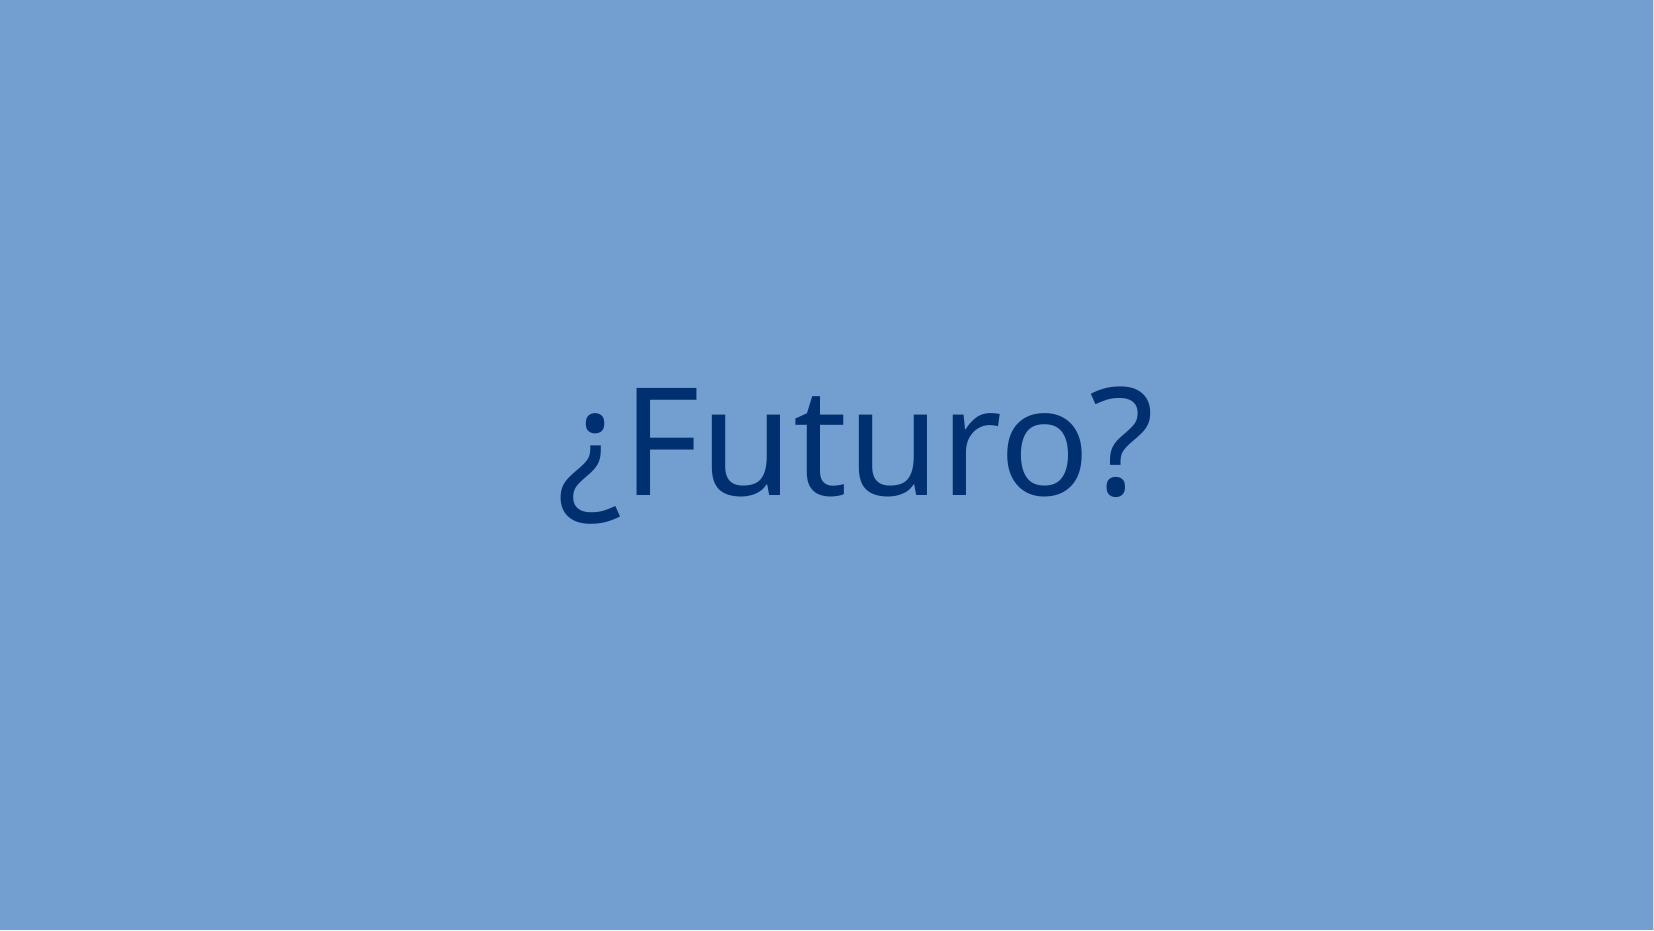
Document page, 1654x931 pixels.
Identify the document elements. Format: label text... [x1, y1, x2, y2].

title ¿Futuro? [112, 337, 1601, 537]
